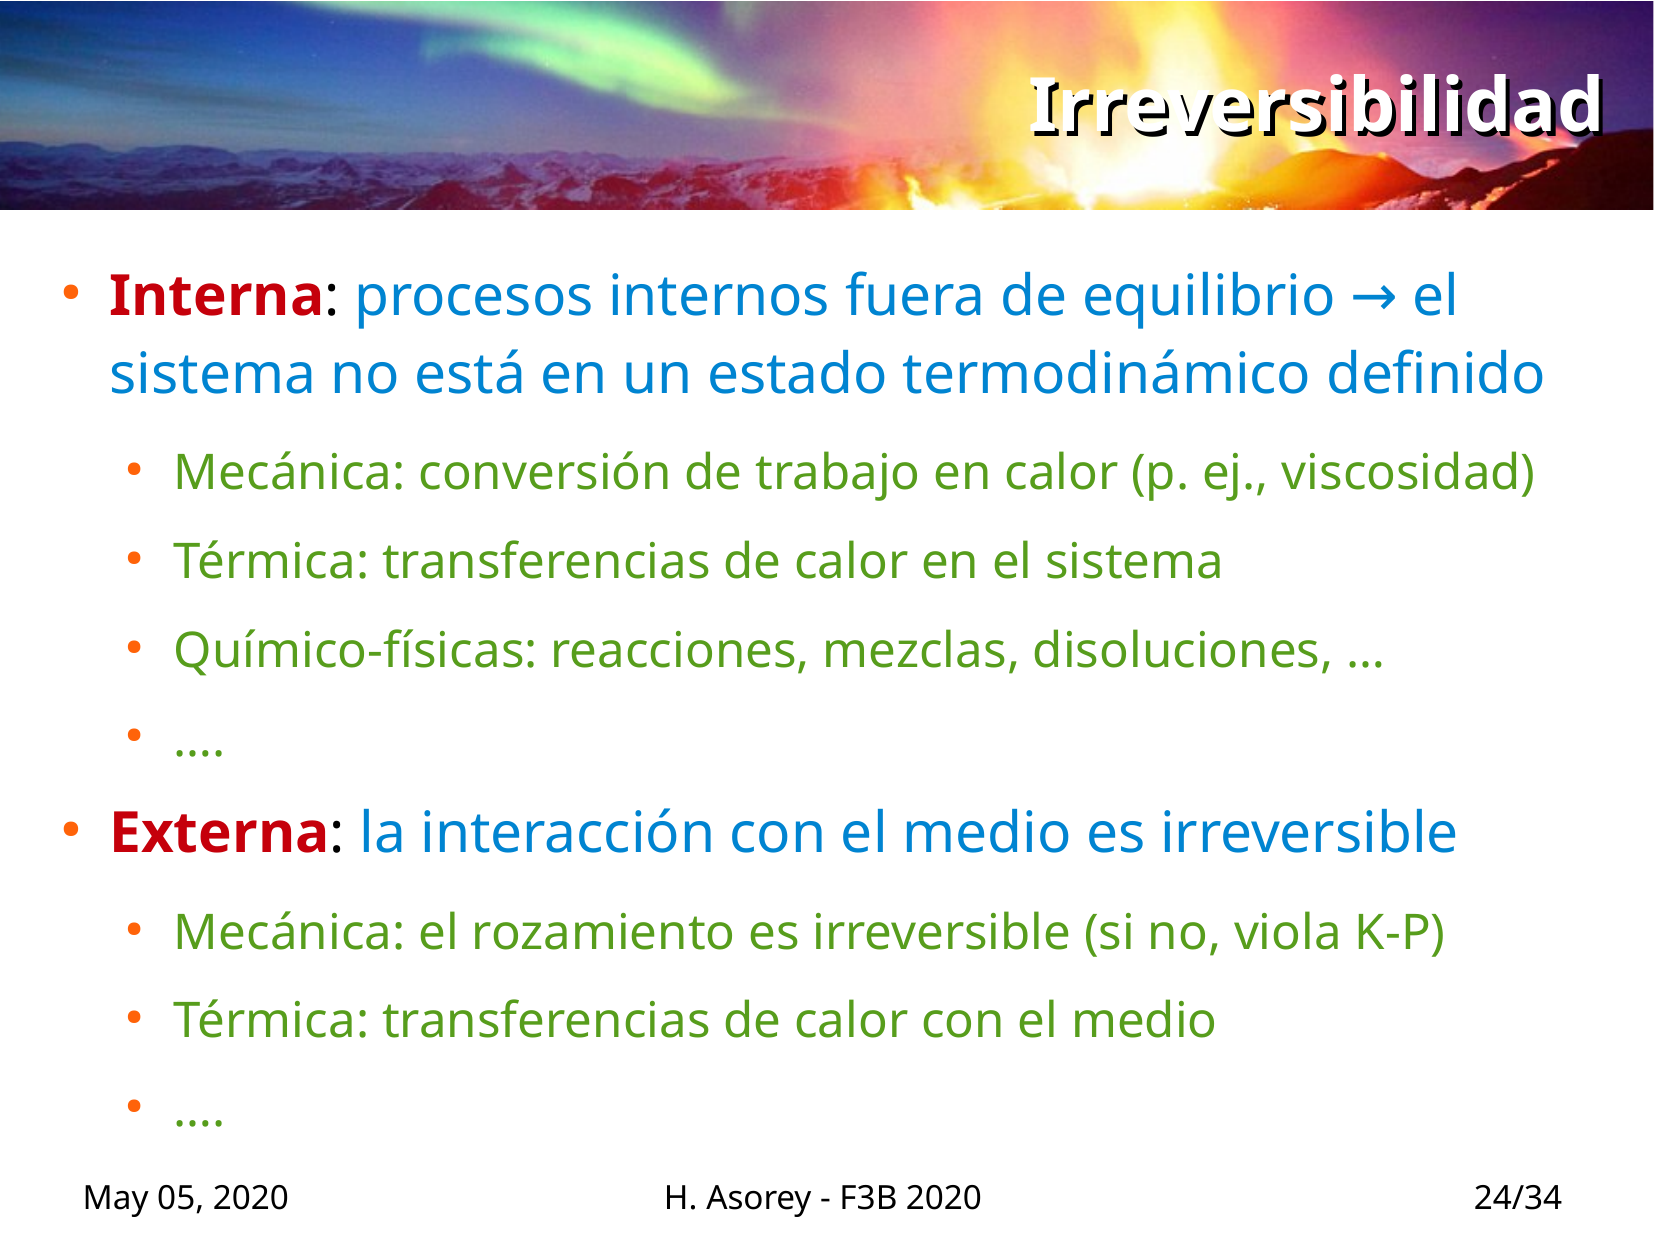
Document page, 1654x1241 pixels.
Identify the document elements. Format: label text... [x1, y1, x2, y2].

title Irreversibilidad [45, 15, 1606, 191]
picture [0, 1, 1654, 210]
list Interna: procesos internos fuera de equilibrio → el sistema no está en un estado termodinámico definido Mecánica: conversión de trabajo en calor (p. ej., viscosidad) Térmica: transferencias de calor en el sistema Químico-físicas: reacciones, mezclas, disoluciones, … …. Externa: la interacción con el medio es irreversible Mecánica: el rozamiento es irreversible (si no, viola K-P) Térmica: transferencias de calor con el medio …. [45, 255, 1606, 1156]
